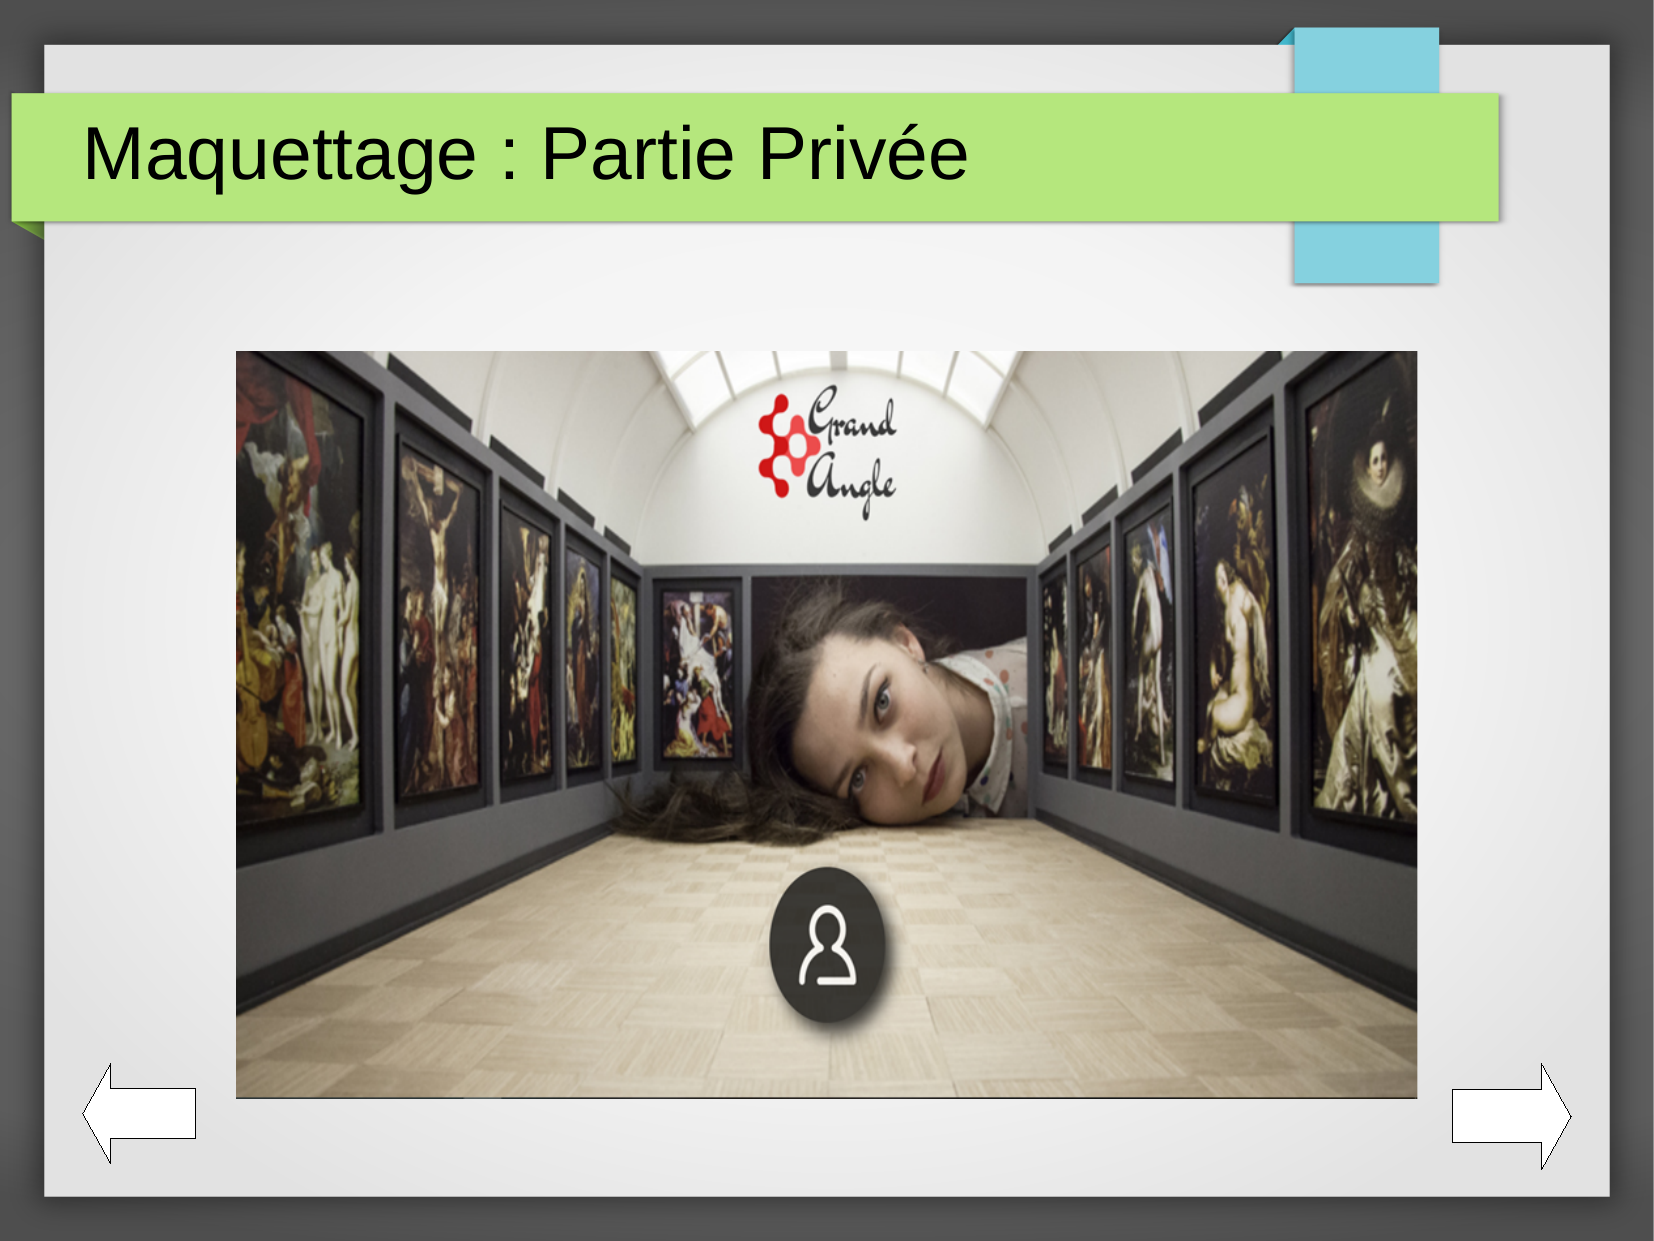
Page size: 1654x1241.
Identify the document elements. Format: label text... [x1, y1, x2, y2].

text_box [82, 1063, 196, 1164]
picture [0, 0, 1654, 1241]
title Maquettage : Partie Privée [82, 94, 1264, 213]
text_box [1452, 1063, 1572, 1170]
